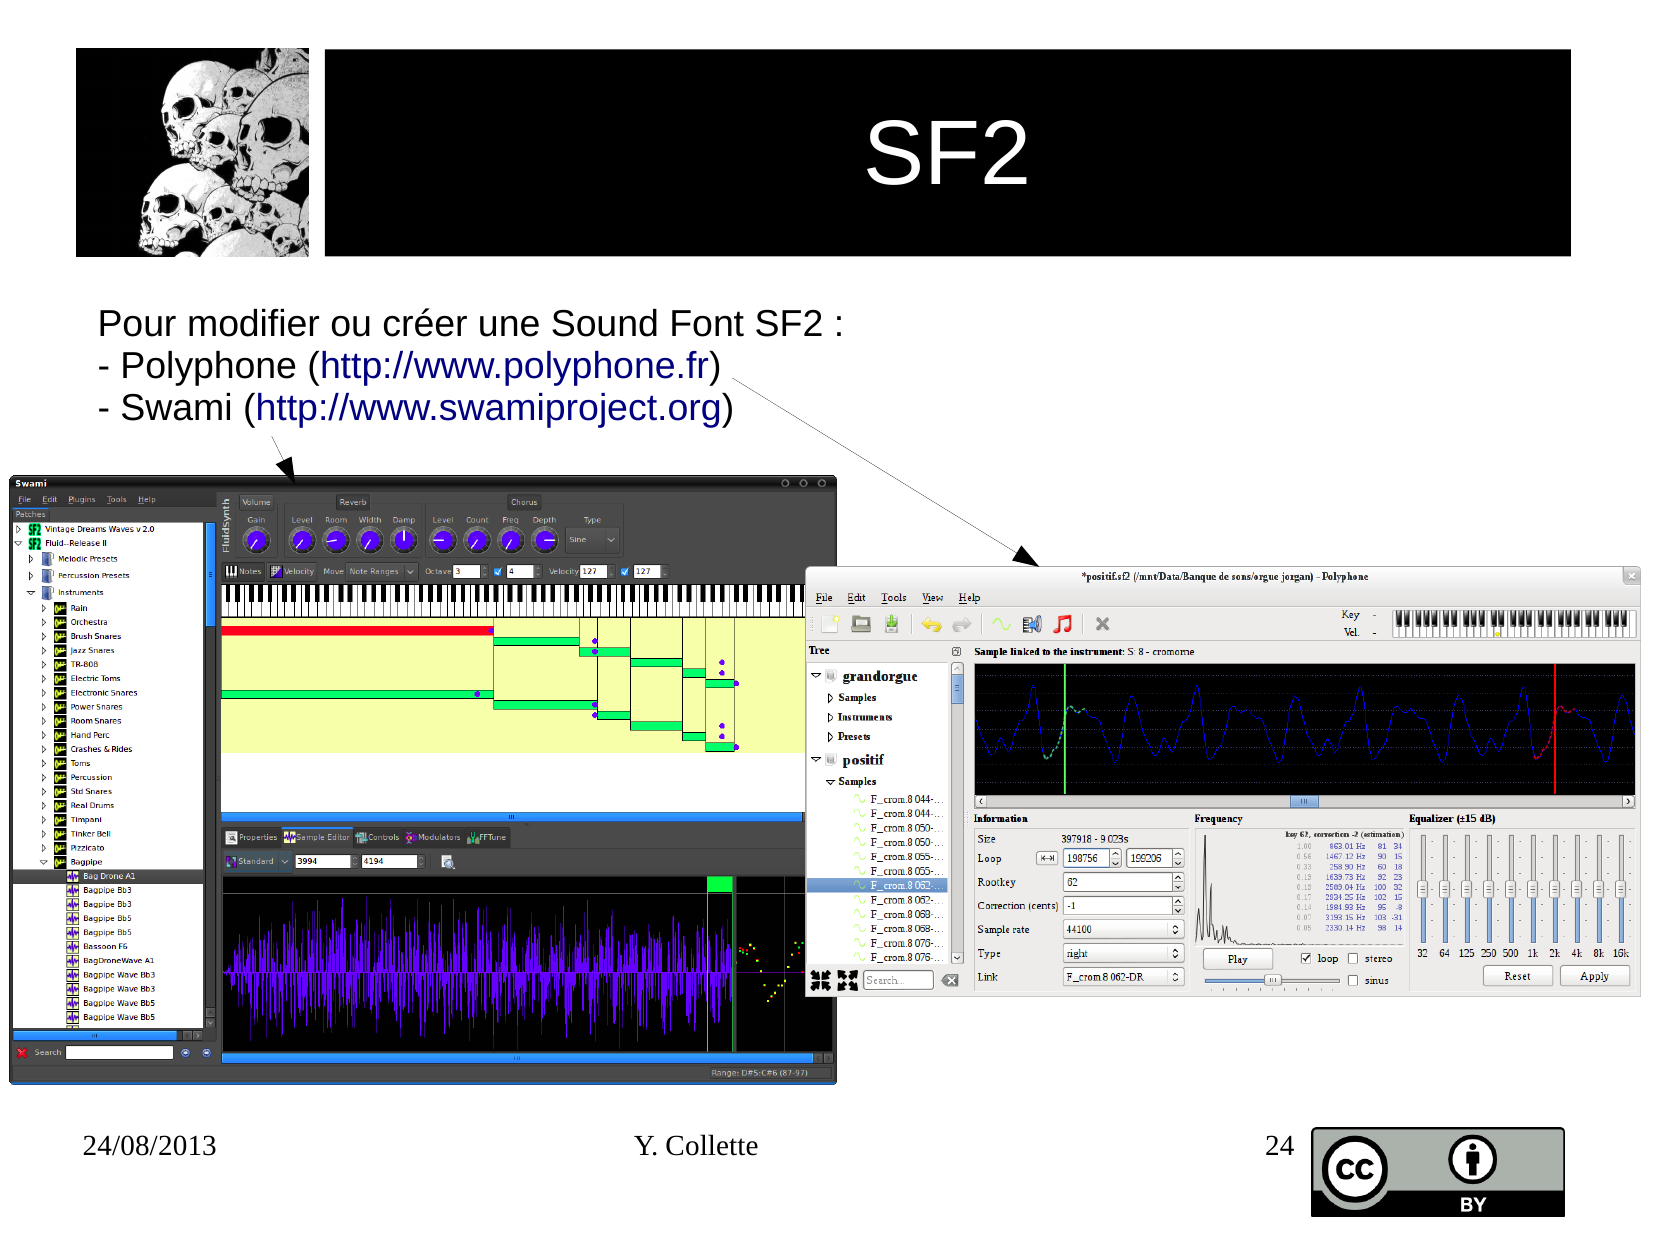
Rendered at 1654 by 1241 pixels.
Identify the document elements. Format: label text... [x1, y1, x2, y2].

picture [9, 475, 1641, 1085]
title SF2 [324, 49, 1571, 257]
text_box Pour modifier ou créer une Sound Font SF2 : - Polyphone (http://www.polyphone.fr) - Swami (http://www.swamiproject.org) [82, 295, 1560, 437]
picture [76, 48, 309, 257]
picture [1311, 1127, 1565, 1217]
